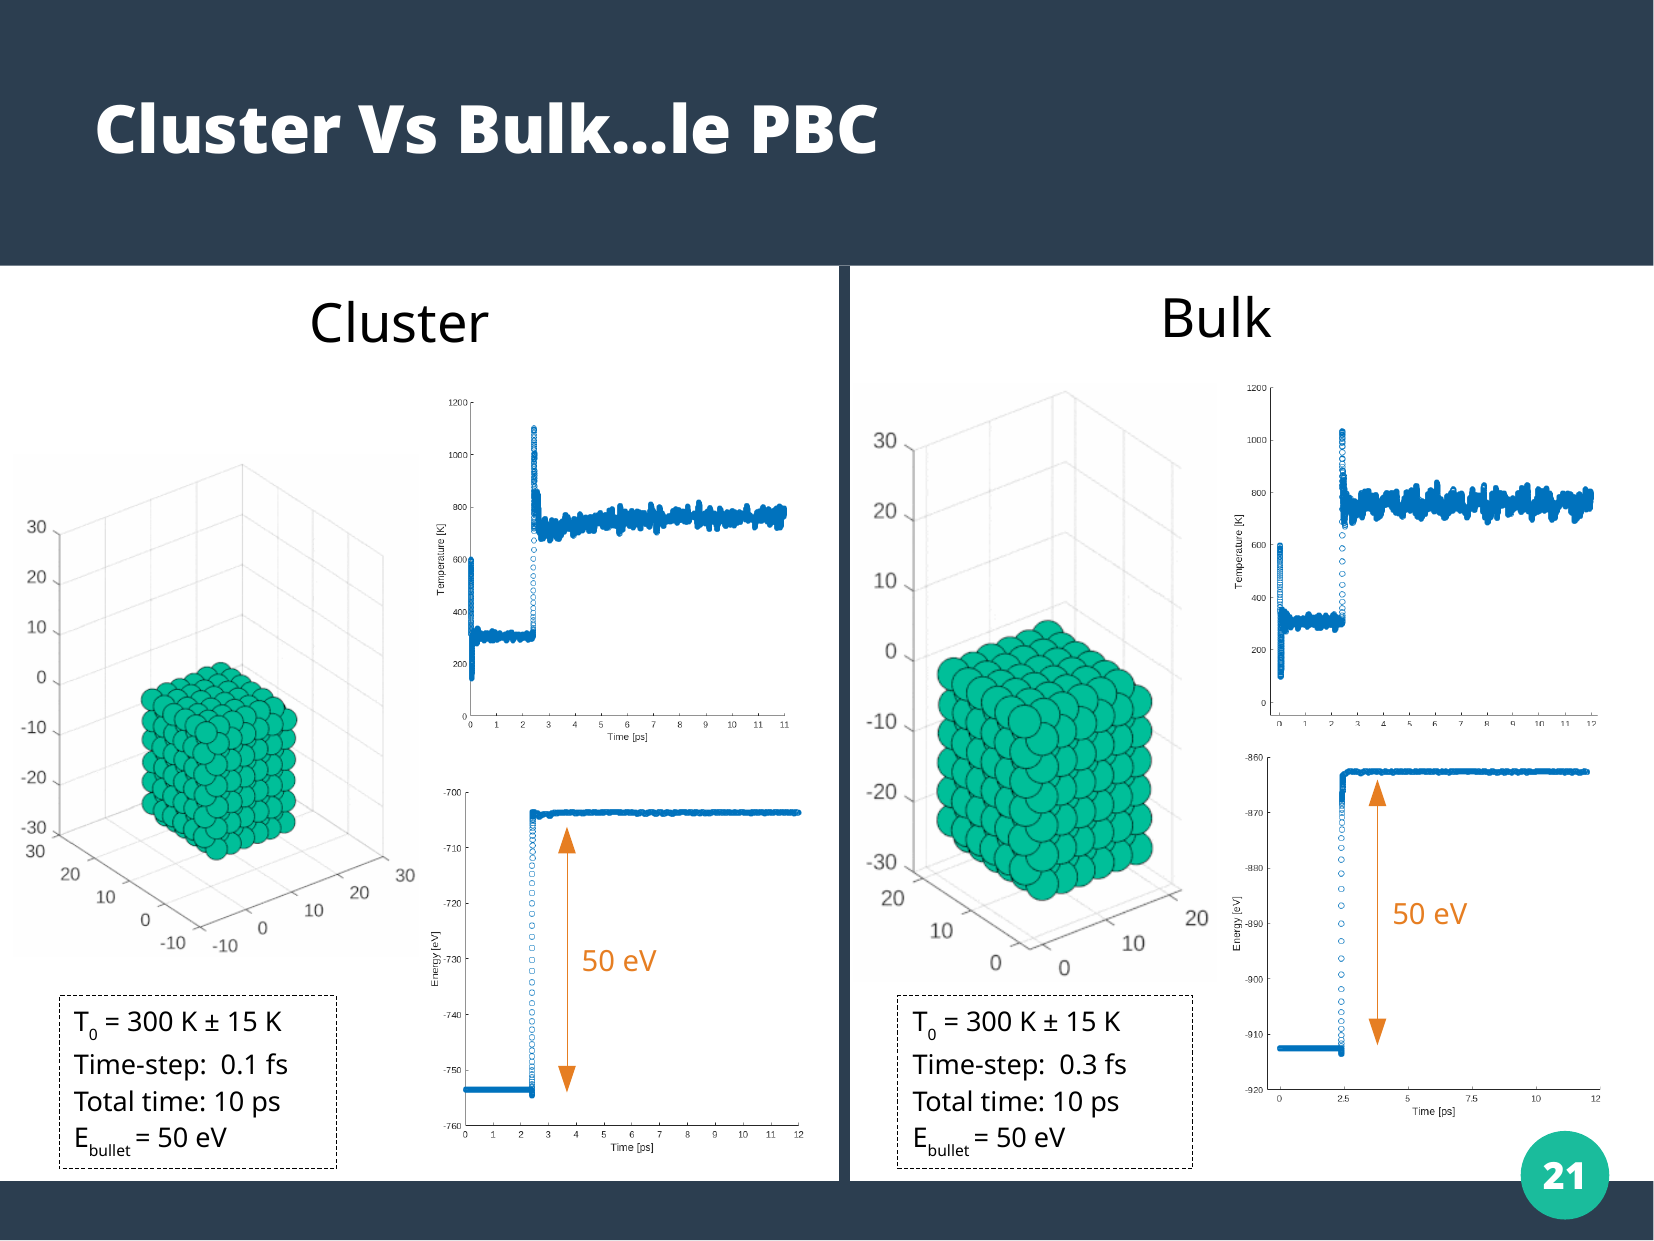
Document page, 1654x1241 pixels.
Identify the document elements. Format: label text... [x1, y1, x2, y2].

picture [13, 373, 815, 1170]
text_box 50 eV [566, 933, 686, 993]
text_box T0 = 300 K ± 15 K Time-step: 0.1 fs Total time: 10 ps Ebullet = 50 eV [59, 995, 337, 1160]
text_box Bulk [1145, 271, 1300, 361]
picture [853, 366, 1601, 1125]
title Cluster Vs Bulk...le PBC [59, 49, 1595, 207]
text_box T0 = 300 K ± 15 K Time-step: 0.3 fs Total time: 10 ps Ebullet = 50 eV [897, 995, 1193, 1160]
text_box Cluster [295, 277, 532, 361]
text_box 50 eV [1377, 885, 1496, 945]
